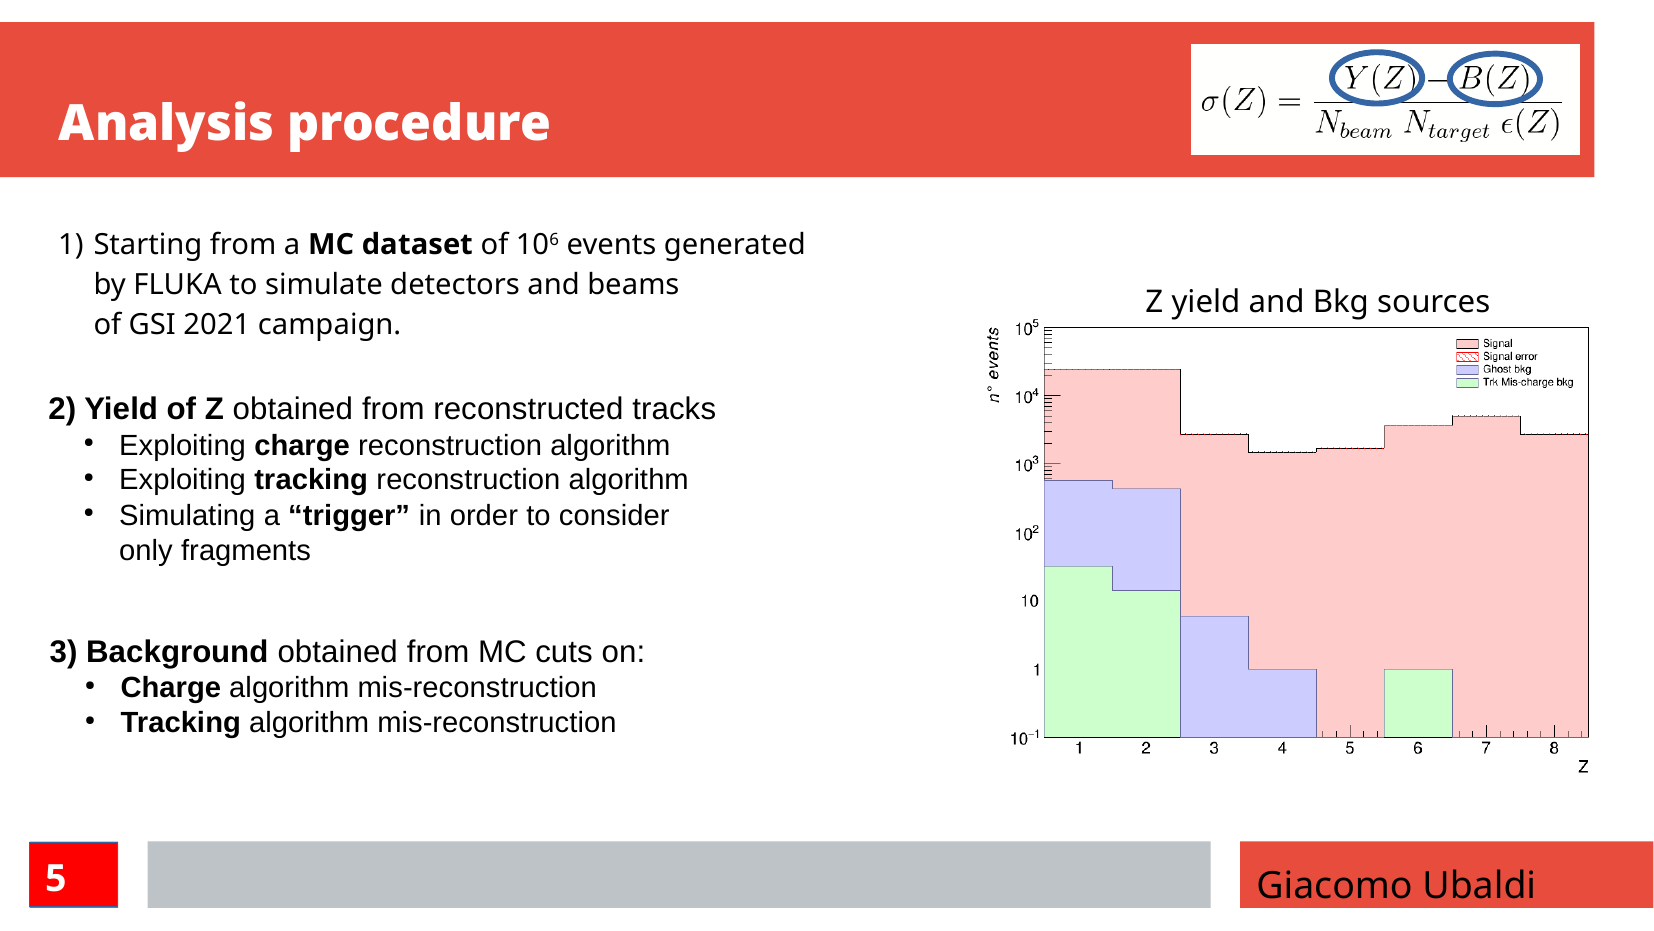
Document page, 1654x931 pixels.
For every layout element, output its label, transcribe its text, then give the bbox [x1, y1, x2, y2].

text_box 3) Background obtained from MC cuts on: Charge algorithm mis-reconstruction Tracking algorithm mis-reconstruction [0, 623, 976, 765]
picture [1336, 64, 1419, 100]
text_box 2) Yield of Z obtained from reconstructed tracks Exploiting charge reconstruction algorithm Exploiting tracking reconstruction algorithm Simulating a “trigger” in order to consider only fragments [0, 381, 782, 595]
text_box Giacomo Ubaldi [1241, 850, 1568, 910]
title Analysis procedure [59, 44, 1595, 156]
text_box Starting from a MC dataset of 106 events generated by FLUKA to simulate detectors and beams of GSI 2021 campaign. [43, 215, 938, 411]
text_box Z yield and Bkg sources [1130, 272, 1555, 324]
text_box [1191, 44, 1580, 155]
text_box 5 [30, 844, 86, 903]
text_box [29, 842, 118, 907]
picture [1201, 64, 1562, 142]
picture [976, 276, 1654, 788]
picture [1453, 64, 1536, 101]
